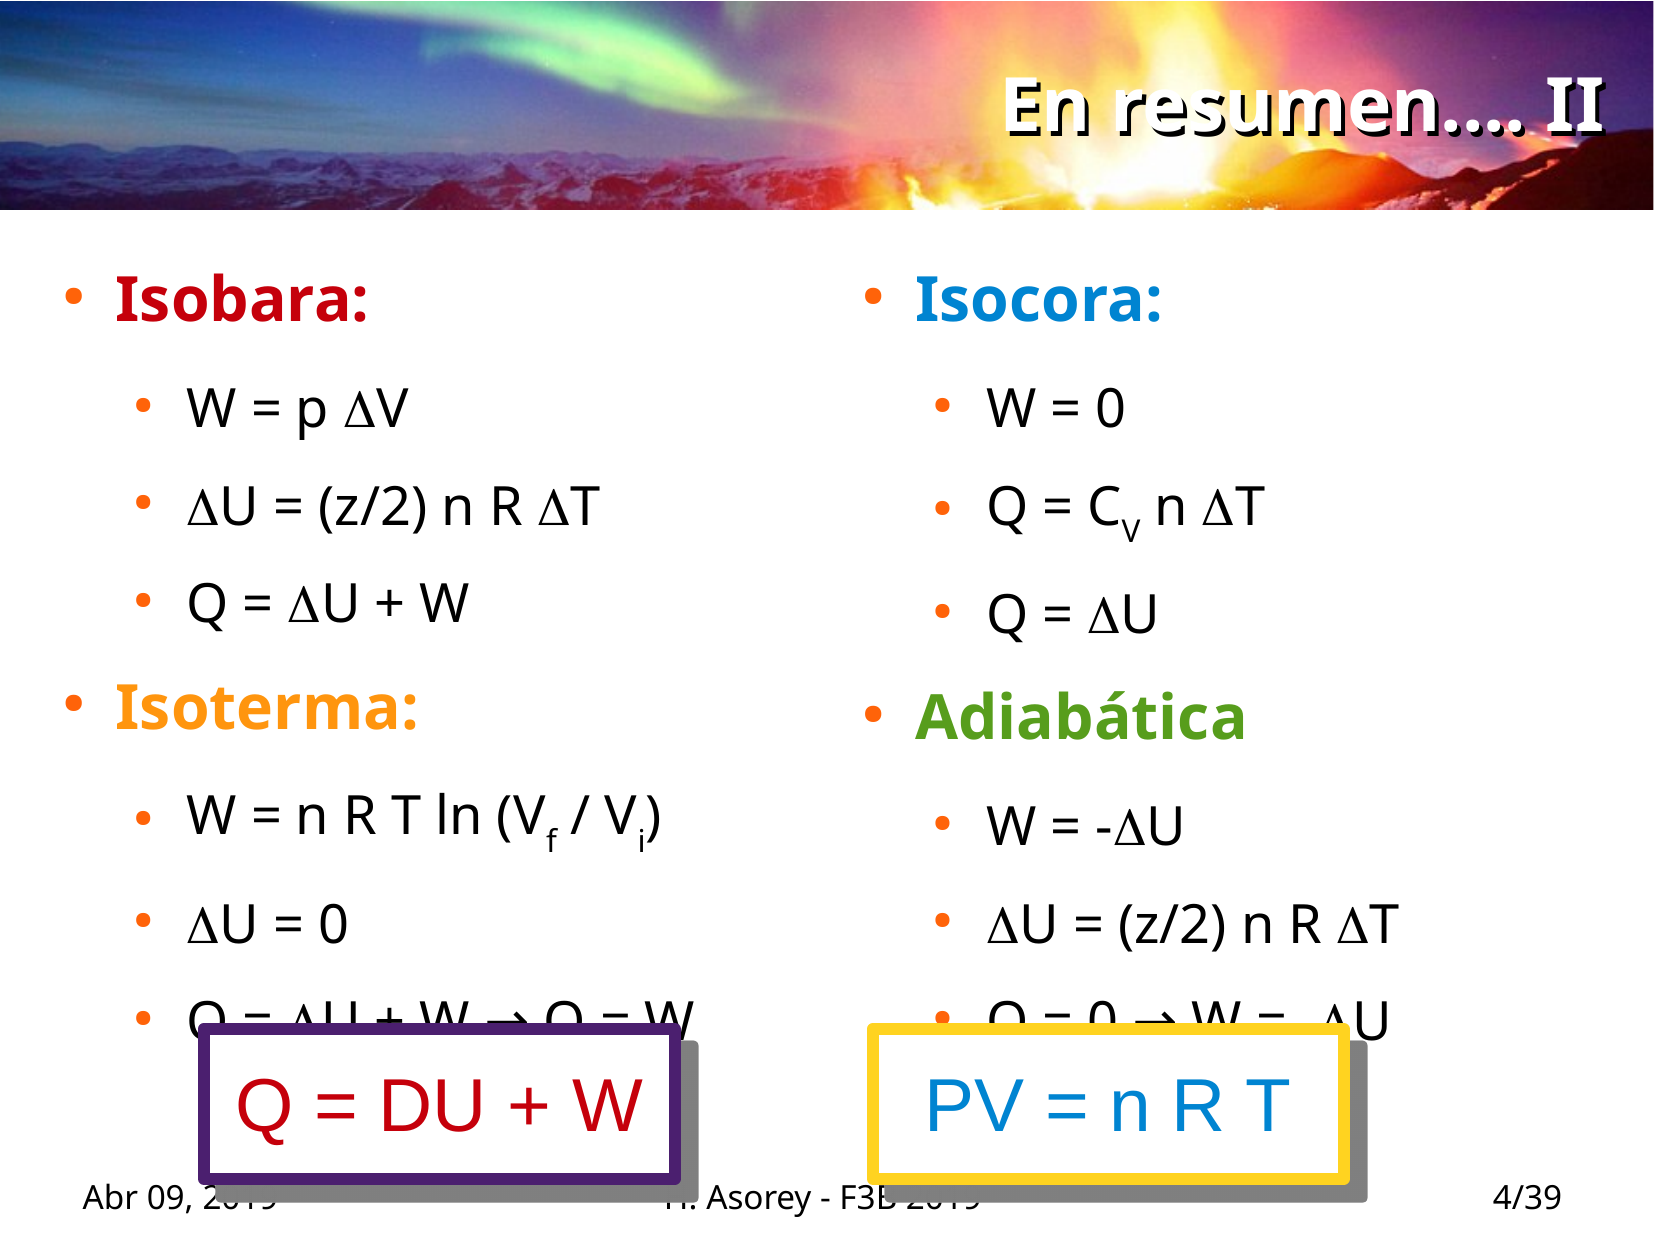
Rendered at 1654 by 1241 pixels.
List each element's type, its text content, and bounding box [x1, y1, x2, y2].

list Isocora: W = 0 Q = CV n DT Q = DU Adiabática W = -DU DU = (z/2) n R DT Q = 0 → W = -DU [844, 255, 1606, 1156]
text_box Q = DU + W [203, 1028, 675, 1179]
title En resumen.... II [45, 15, 1606, 191]
text_box PV = n R T [872, 1028, 1344, 1179]
list Isobara: W = p DV DU = (z/2) n R DT Q = DU + W Isoterma: W = n R T ln (Vf / Vi) DU = 0 Q = DU + W → Q = W [45, 255, 807, 1156]
picture [0, 1, 1654, 210]
